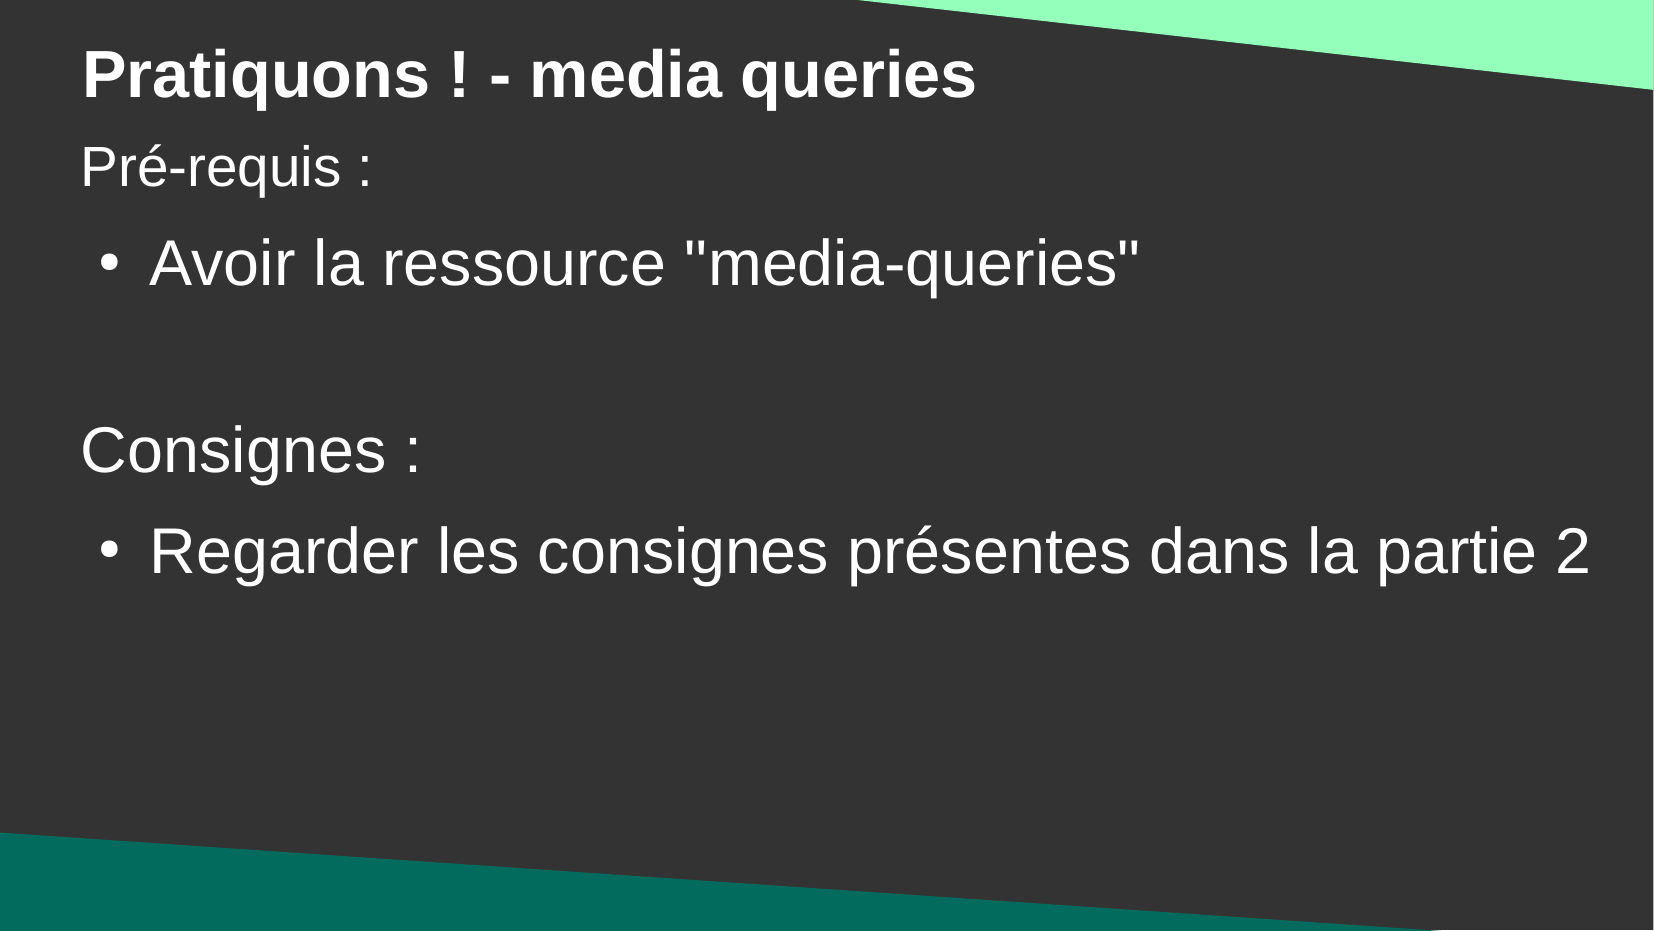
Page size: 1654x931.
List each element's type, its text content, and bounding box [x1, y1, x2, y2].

list Pré-requis : Avoir la ressource "media-queries" Consignes : Regarder les consignes présentes dans la partie 2 [80, 135, 1620, 650]
text_box [857, 0, 1654, 90]
title Pratiquons ! - media queries [82, 37, 1571, 114]
